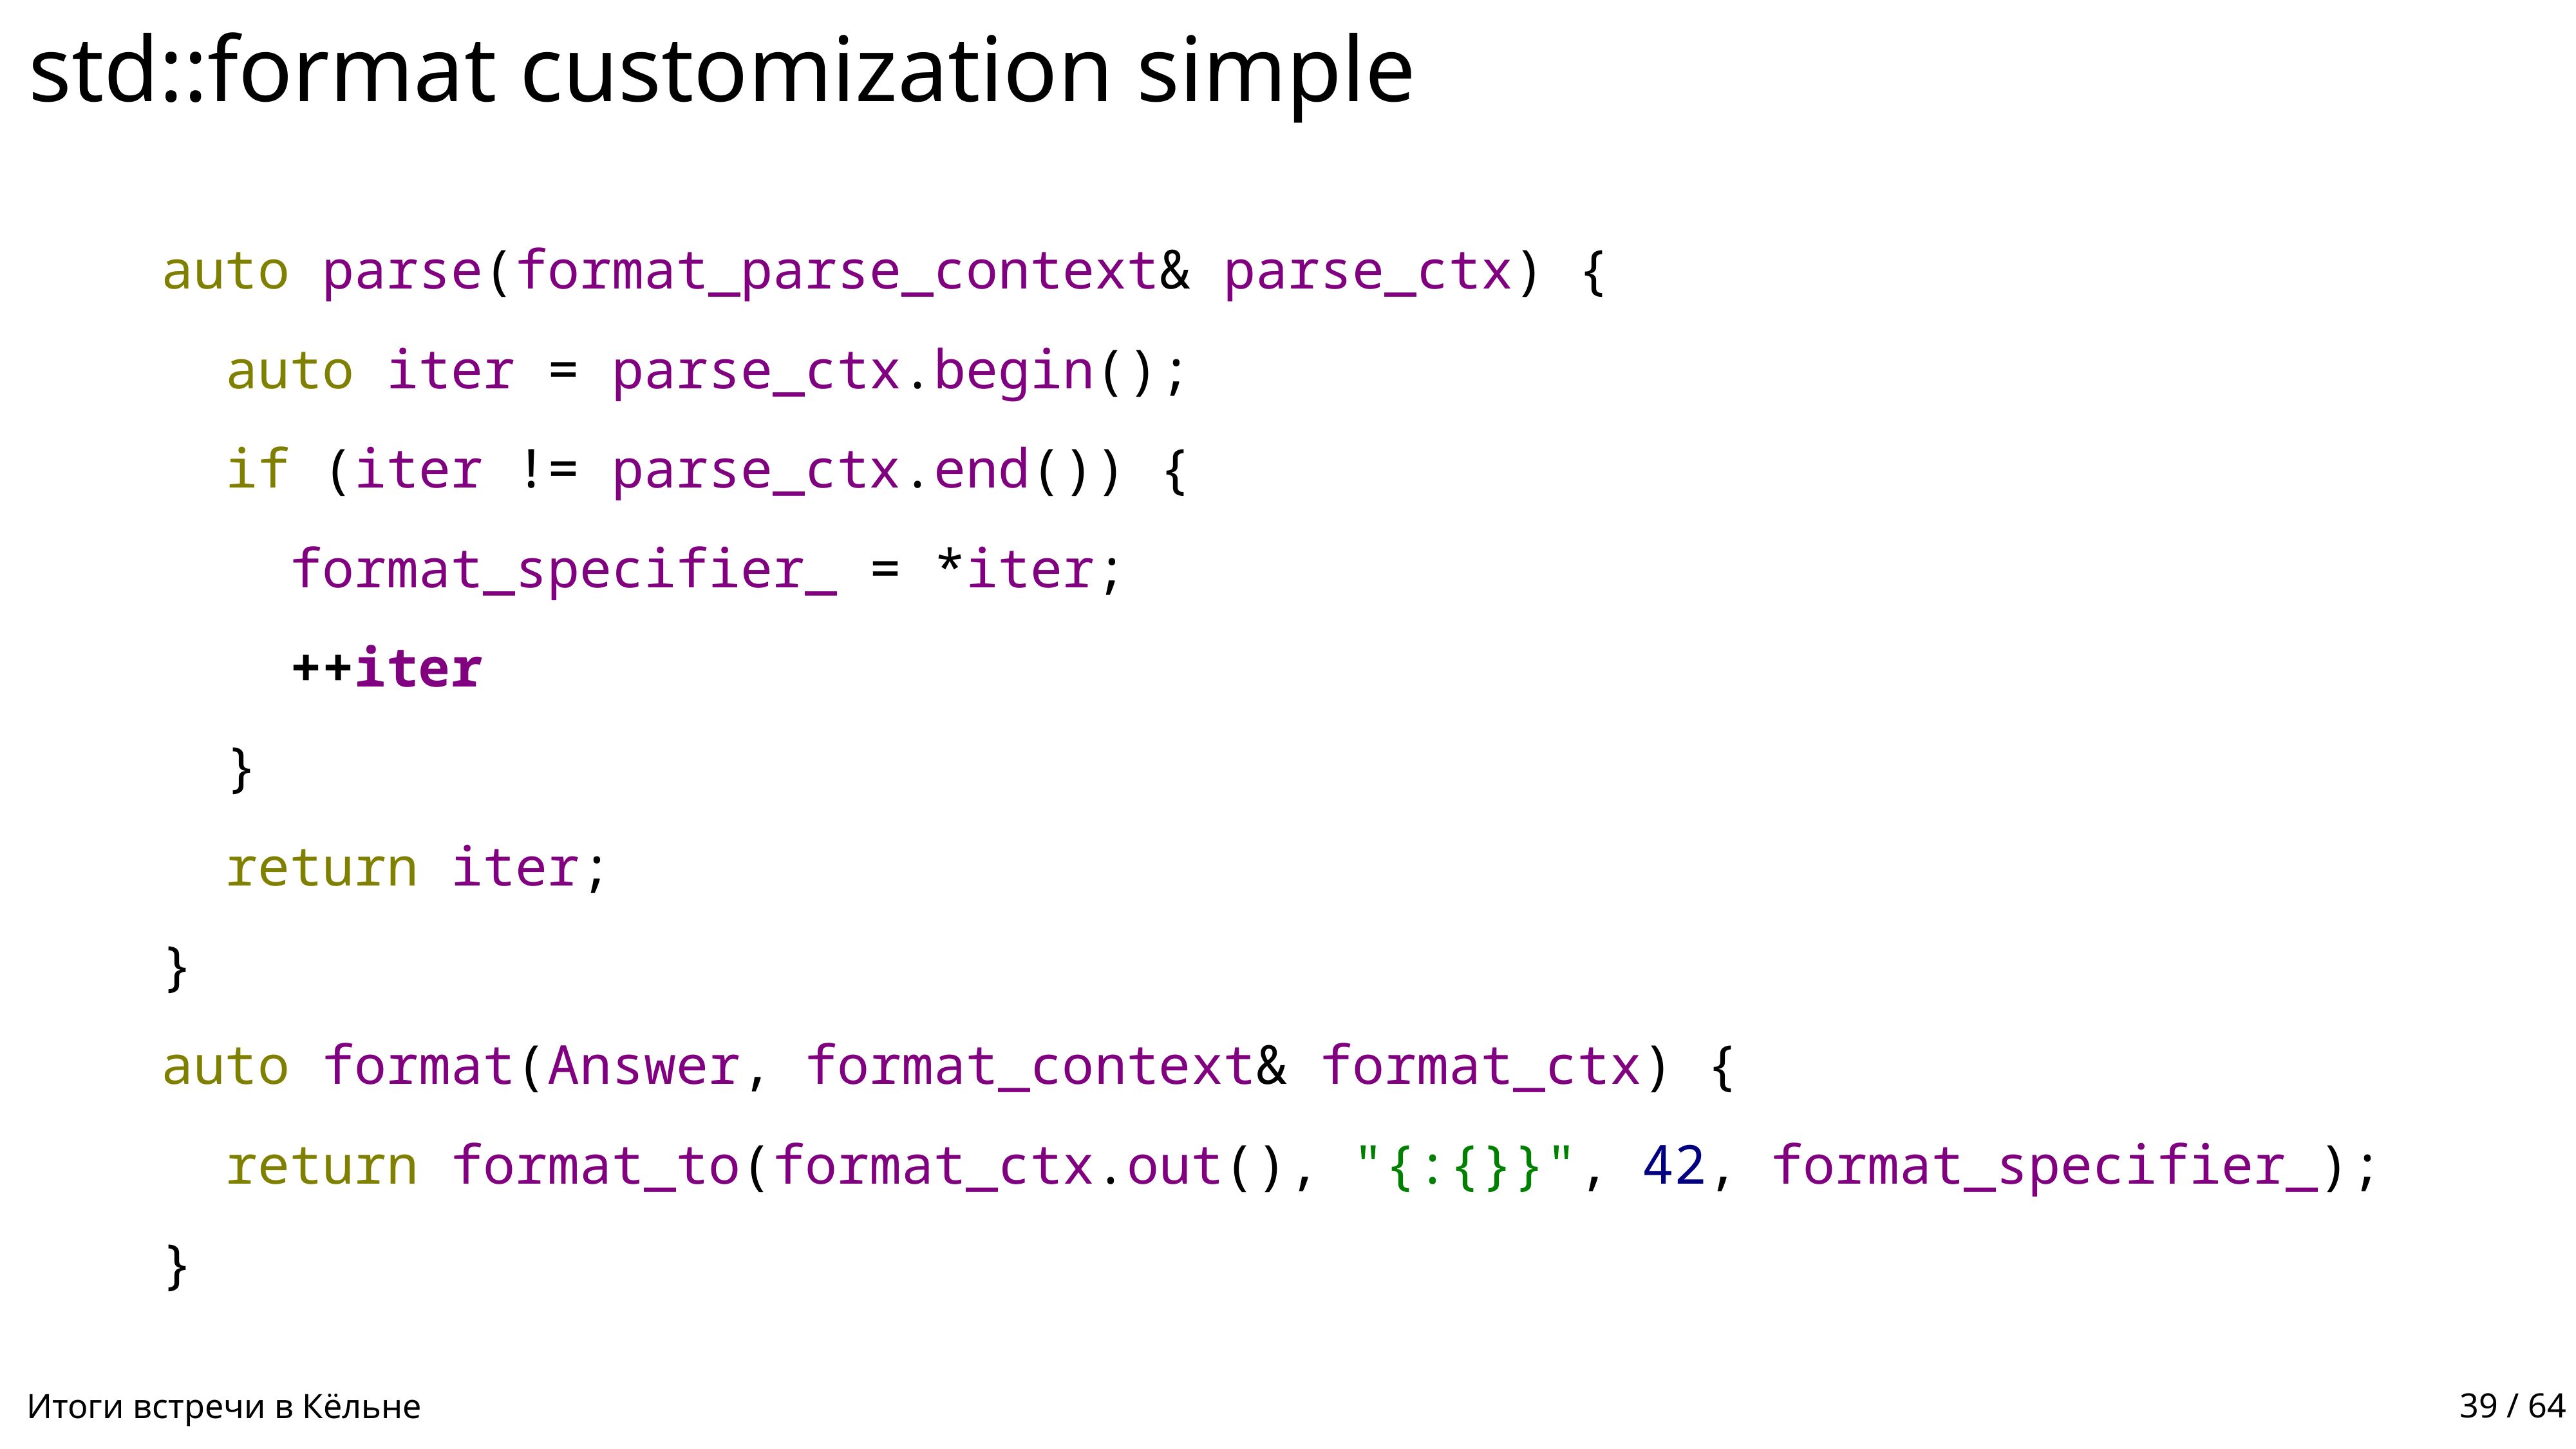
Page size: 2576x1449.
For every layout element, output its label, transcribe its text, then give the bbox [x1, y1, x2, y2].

list Итоги встречи в Кёльне [17, 1376, 1114, 1431]
list auto parse(format_parse_context& parse_ctx) { auto iter = parse_ctx.begin(); if (iter != parse_ctx.end()) { format_specifier_ = *iter; ++iter } return iter; } auto format(Answer, format_context& format_ctx) { return format_to(format_ctx.out(), "{:{}}", 42, format_specifier_); } [87, 214, 2550, 1382]
list <number> / 64 [1479, 1376, 2576, 1431]
title std::format customization simple [19, 19, 2550, 155]
